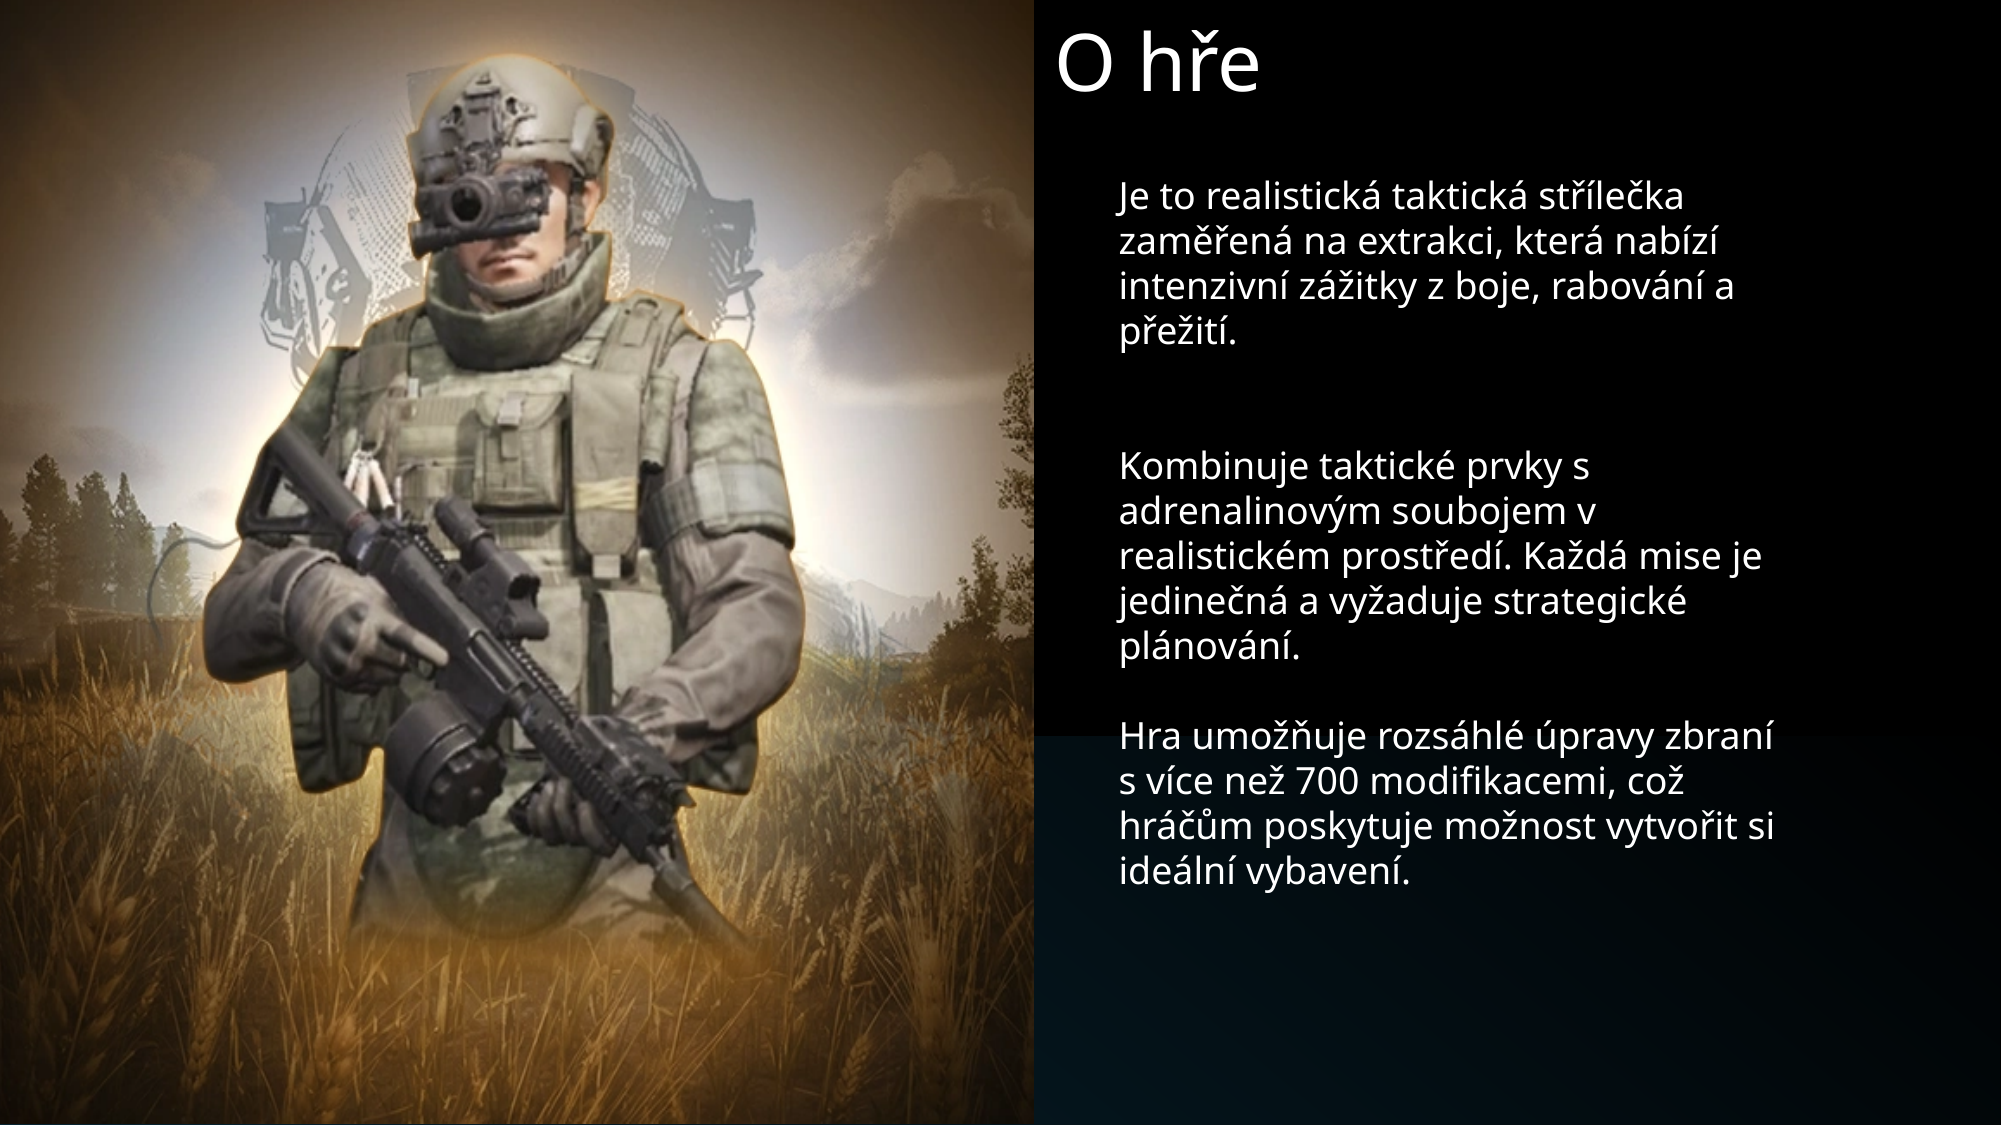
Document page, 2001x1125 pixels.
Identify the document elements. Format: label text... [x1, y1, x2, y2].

text_box Je to realistická taktická střílečka zaměřená na extrakci, která nabízí intenzivní zážitky z boje, rabování a přežití. Kombinuje taktické prvky s adrenalinovým soubojem v realistickém prostředí. Každá mise je jedinečná a vyžaduje strategické plánování. Hra umožňuje rozsáhlé úpravy zbraní s více než 700 modifikacemi, což hráčům poskytuje možnost vytvořit si ideální vybavení. [1103, 164, 1807, 816]
picture [0, 0, 1034, 1124]
text_box [0, 0, 2000, 1125]
title O hře [1039, 15, 1682, 117]
